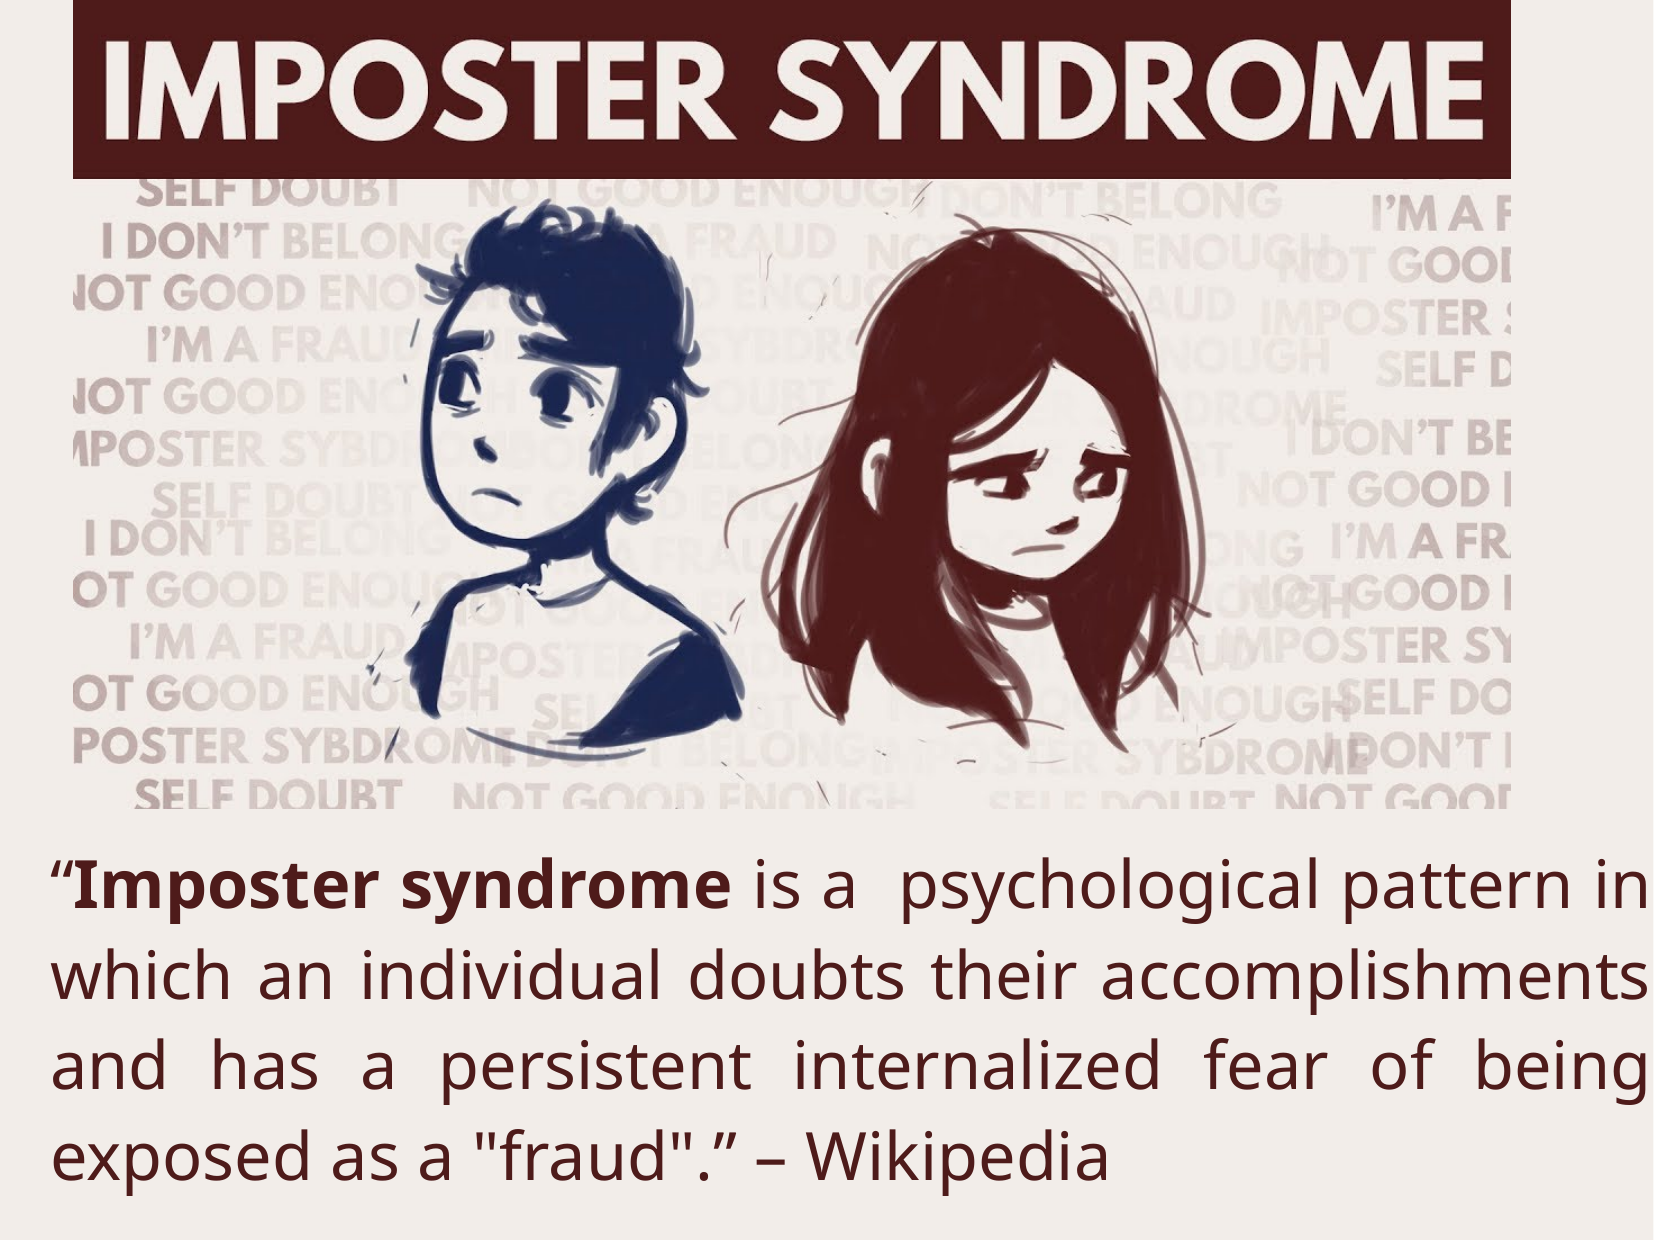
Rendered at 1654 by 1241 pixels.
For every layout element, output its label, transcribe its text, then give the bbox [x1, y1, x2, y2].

picture [73, 0, 1511, 809]
text_box “Imposter syndrome is a psychological pattern in which an individual doubts their accomplishments and has a persistent internalized fear of being exposed as a "fraud".” – Wikipedia [35, 829, 1654, 1241]
